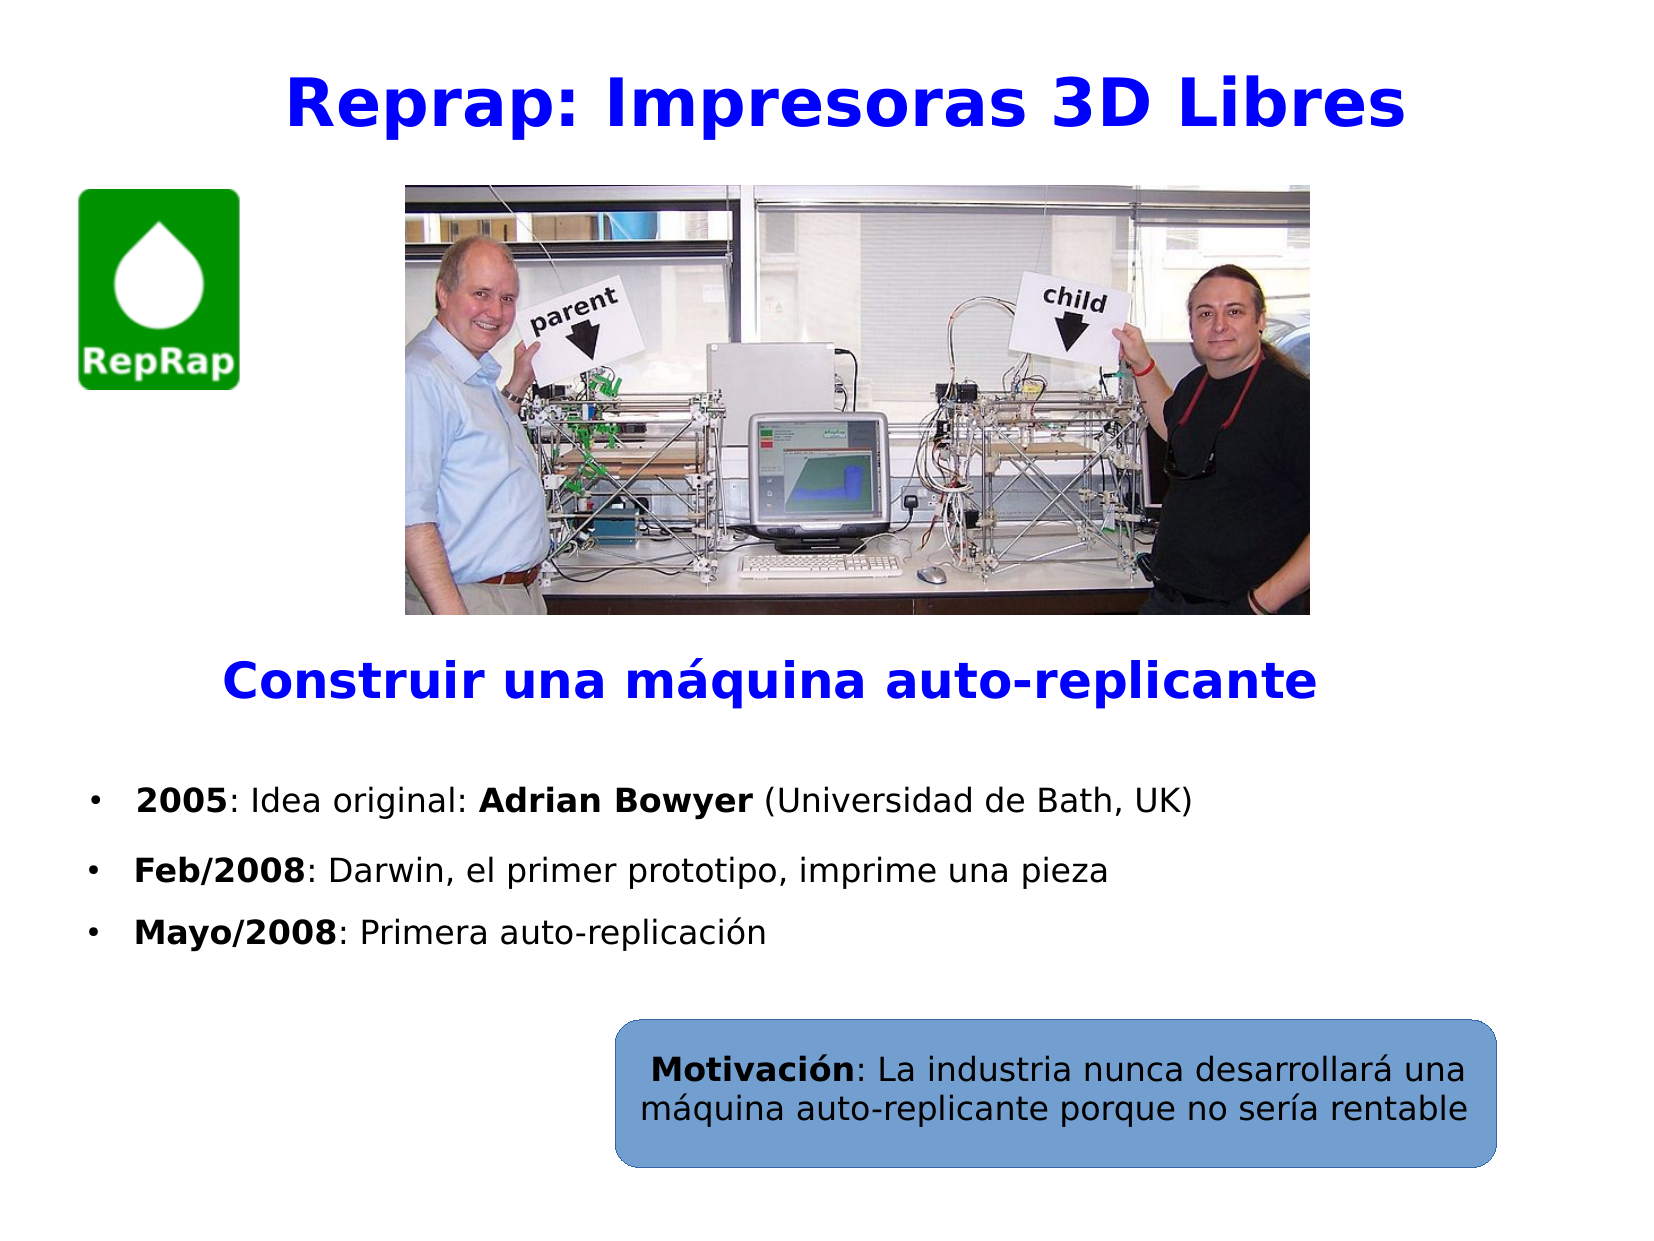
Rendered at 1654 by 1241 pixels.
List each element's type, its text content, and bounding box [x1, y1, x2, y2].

text_box Reprap: Impresoras 3D Libres [270, 57, 1424, 151]
text_box [615, 1019, 1497, 1163]
picture [60, 189, 260, 391]
text_box Feb/2008: Darwin, el primer prototipo, imprime una pieza Mayo/2008: Primera auto-replicación [72, 844, 1246, 961]
text_box Construir una máquina auto-replicante [207, 645, 1335, 719]
text_box Motivación: La industria nunca desarrollará una máquina auto-replicante porque no sería rentable [625, 1043, 1576, 1203]
picture [405, 185, 1310, 616]
text_box 2005: Idea original: Adrian Bowyer (Universidad de Bath, UK) [75, 774, 1248, 841]
